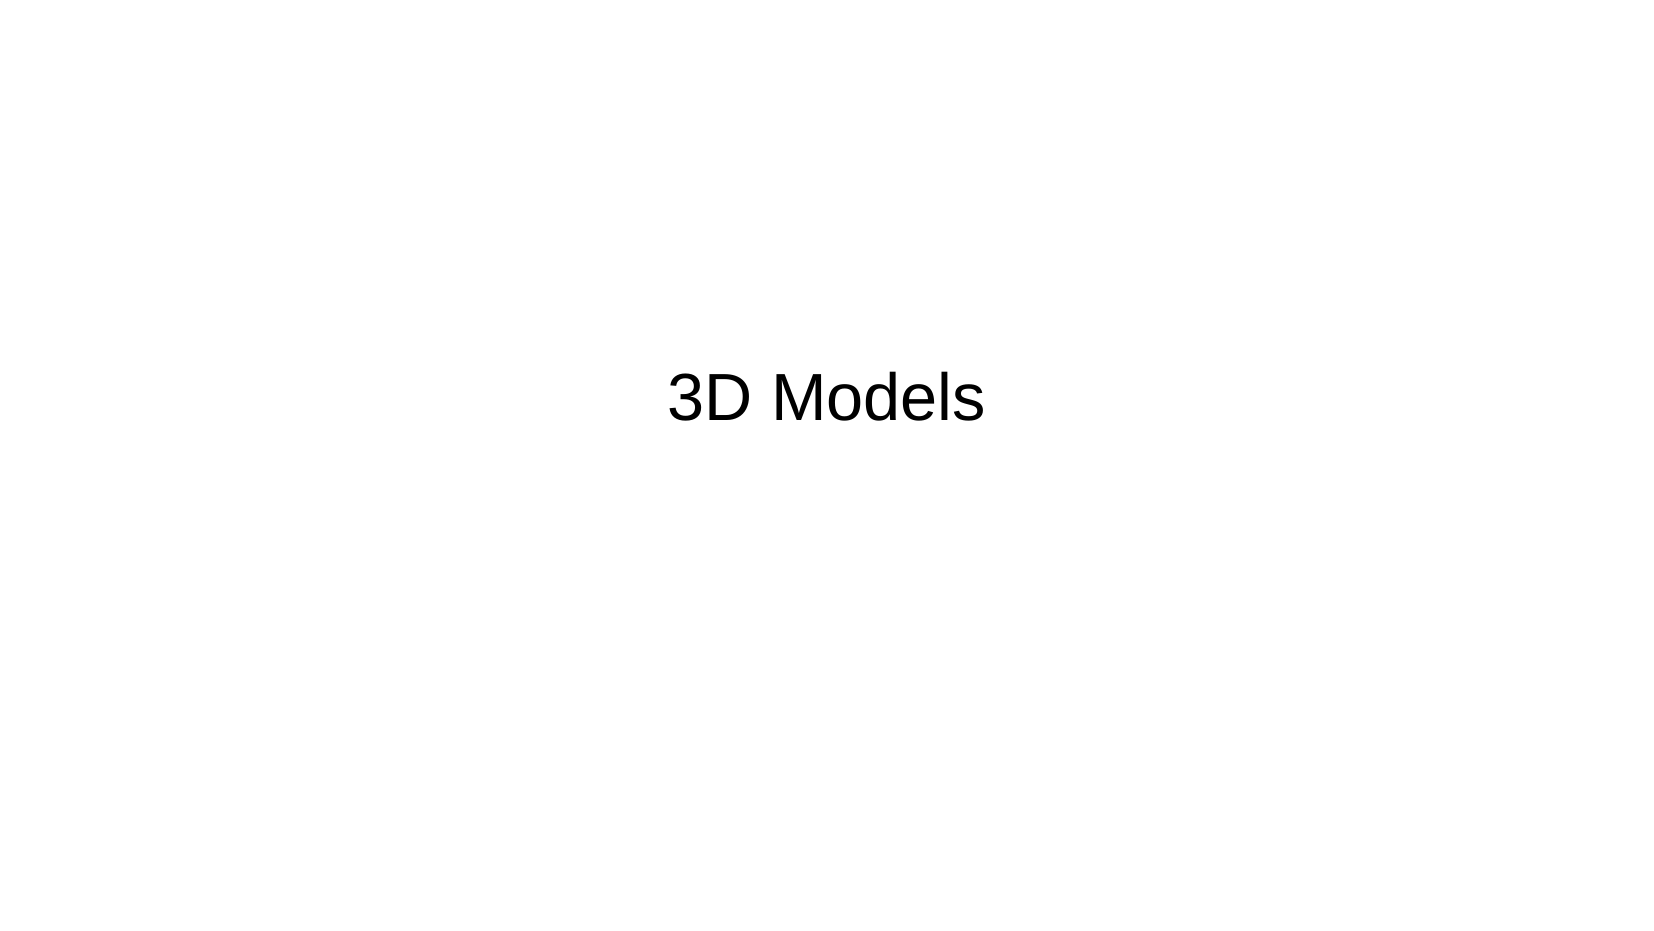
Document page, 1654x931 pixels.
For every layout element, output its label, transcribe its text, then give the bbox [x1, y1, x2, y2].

subtitle 3D Models [82, 37, 1571, 757]
